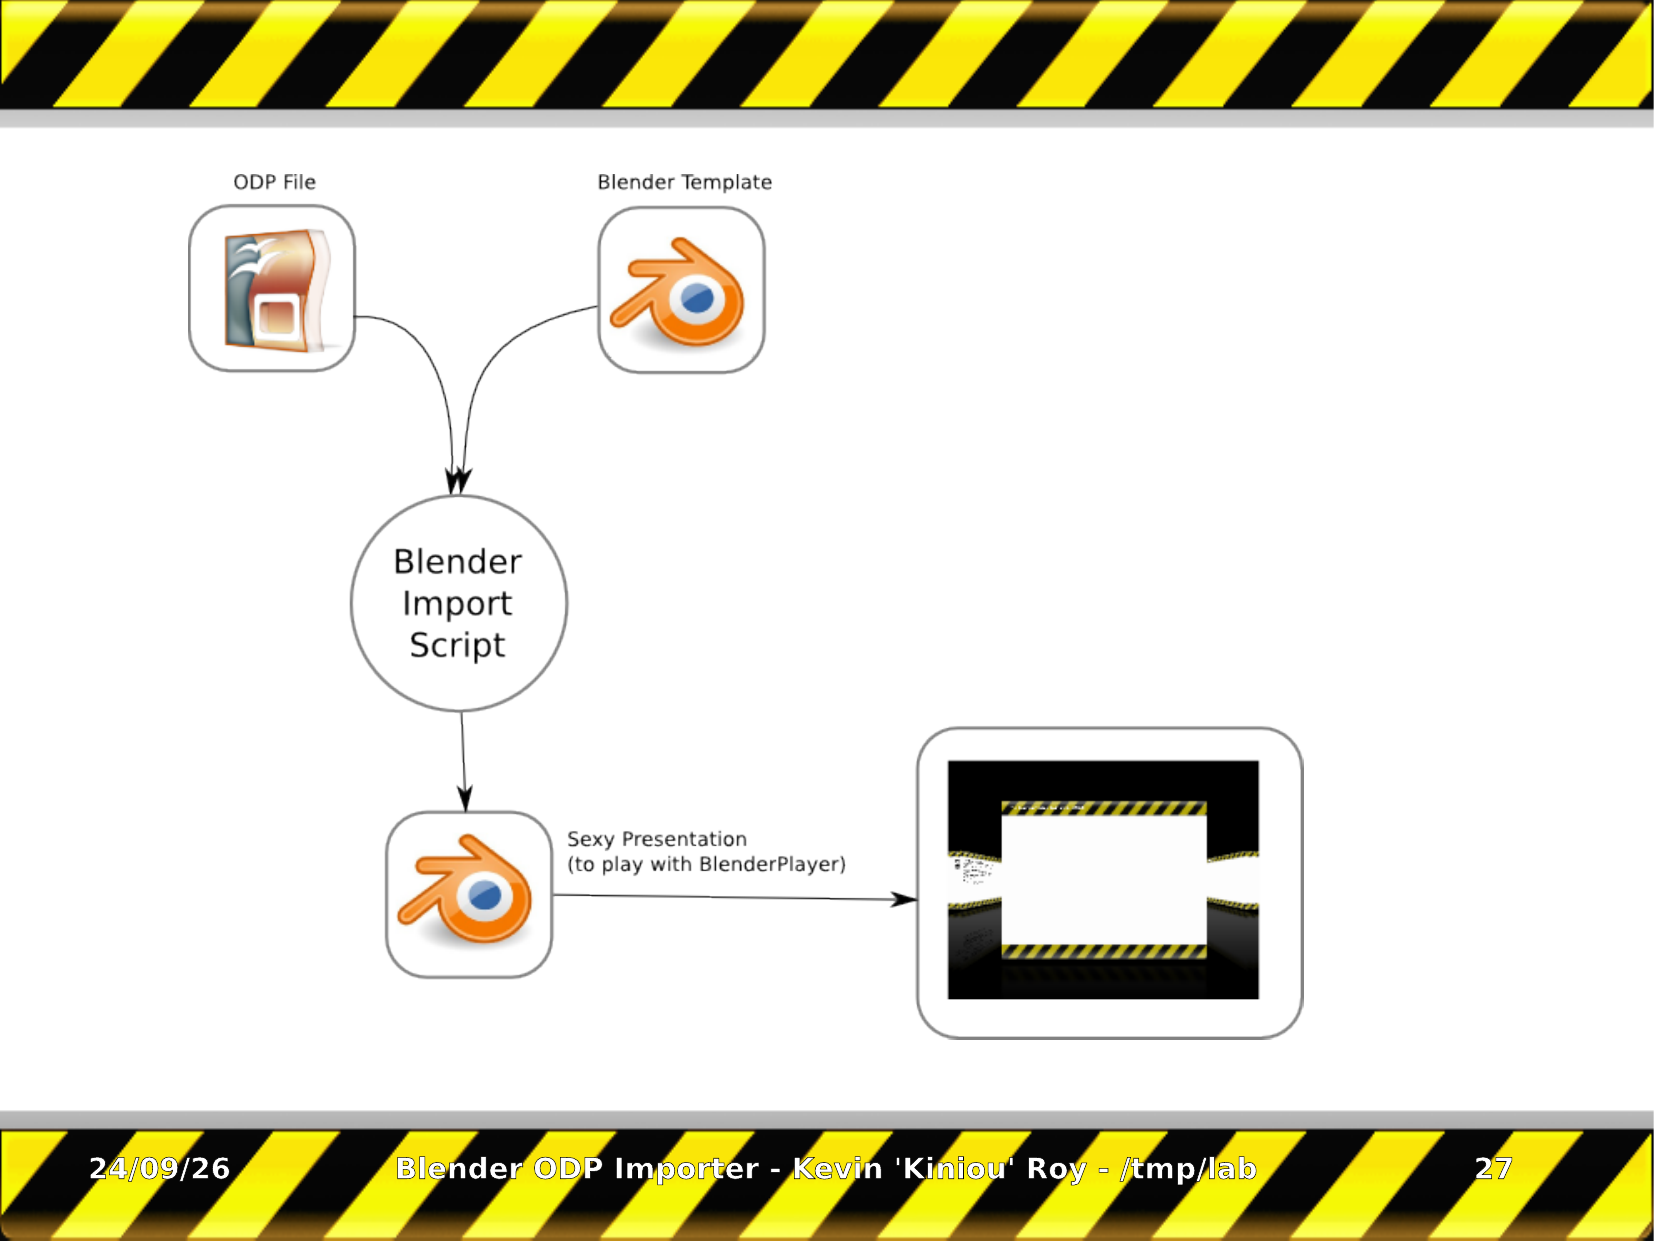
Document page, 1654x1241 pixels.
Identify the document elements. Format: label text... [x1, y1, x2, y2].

title Final Solution (but not the last) [73, 14, 1580, 102]
picture [0, 0, 1654, 1241]
